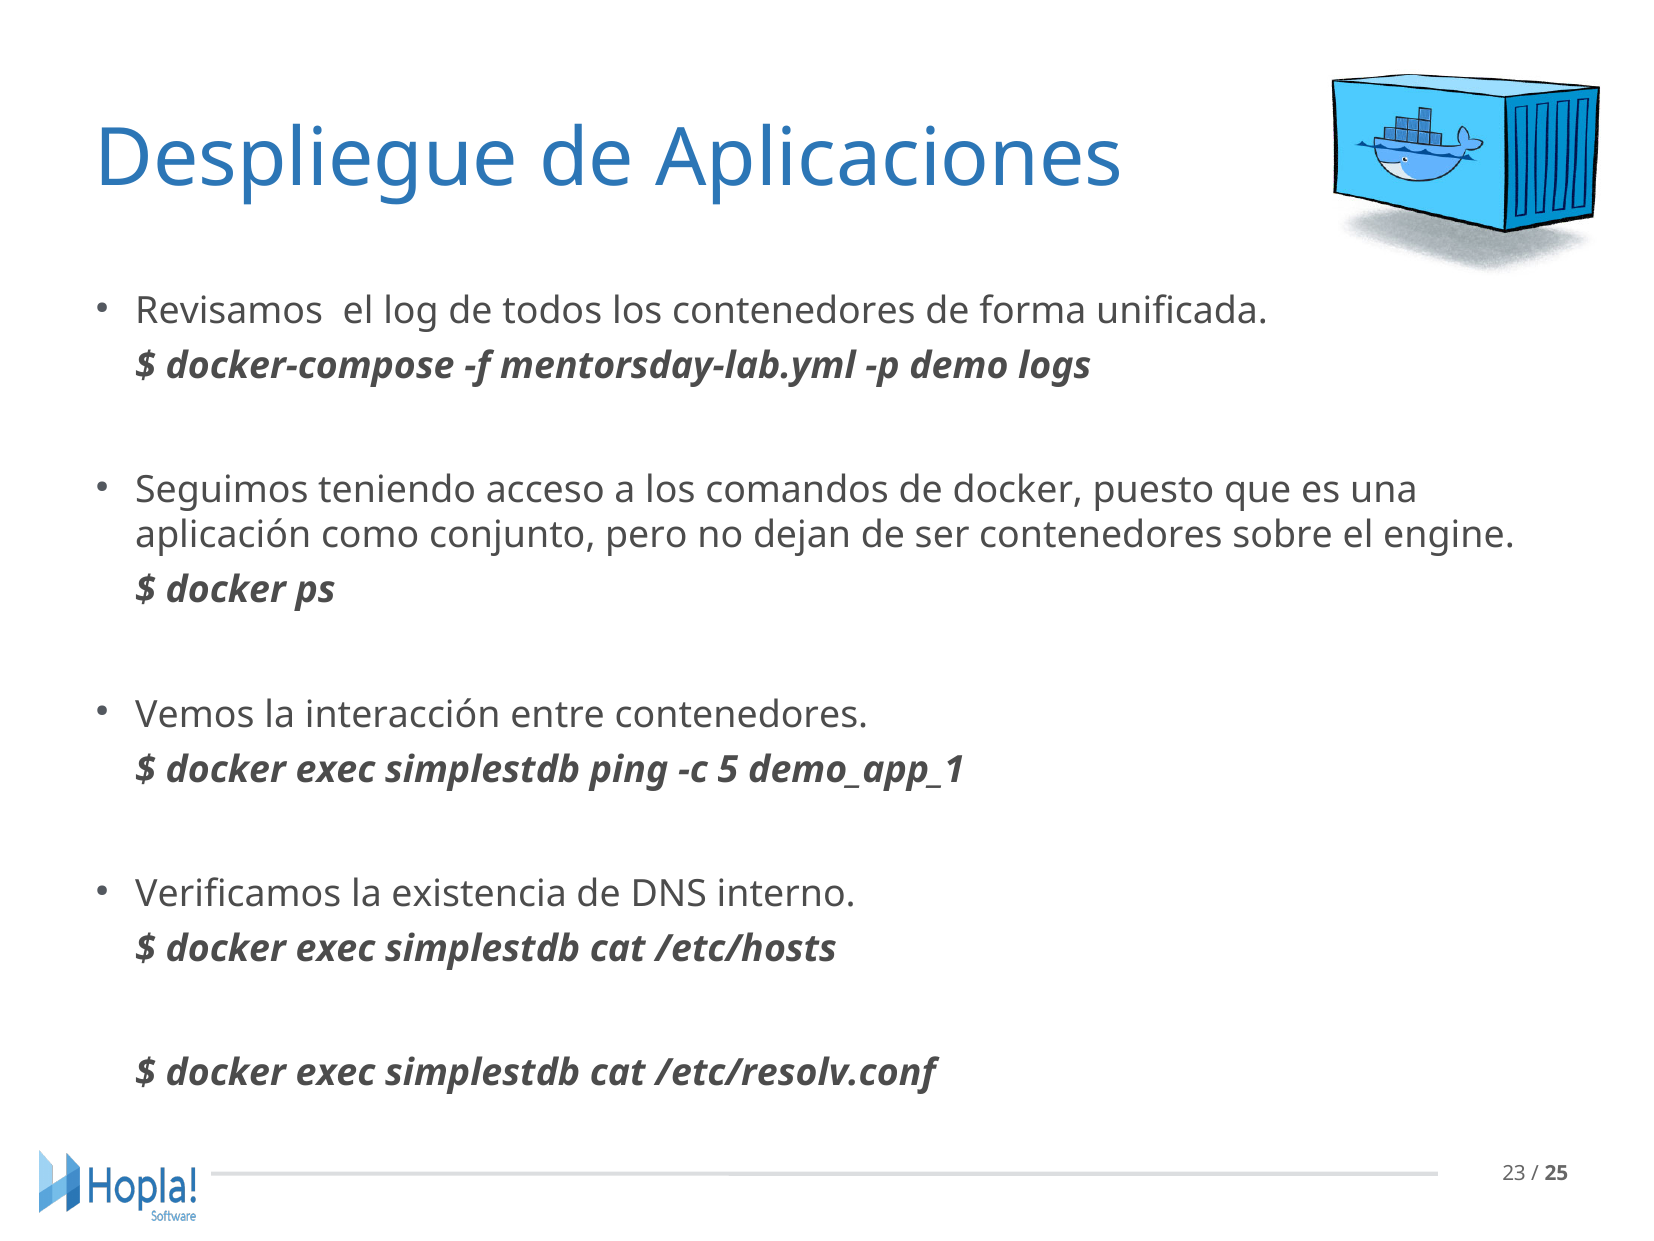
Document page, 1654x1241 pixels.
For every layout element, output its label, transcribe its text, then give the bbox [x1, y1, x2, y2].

title Despliegue de Aplicaciones [82, 0, 1571, 340]
picture [1278, 3, 1651, 294]
list Revisamos el log de todos los contenedores de forma unificada. $ docker-compose -f mentorsday-lab.yml -p demo logs Seguimos teniendo acceso a los comandos de docker, puesto que es una aplicación como conjunto, pero no dejan de ser contenedores sobre el engine. $ docker ps Vemos la interacción entre contenedores. $ docker exec simplestdb ping -c 5 demo_app_1 Verificamos la existencia de DNS interno. $ docker exec simplestdb cat /etc/hosts $ docker exec simplestdb cat /etc/resolv.conf [83, 274, 1601, 1113]
picture [39, 1150, 196, 1221]
